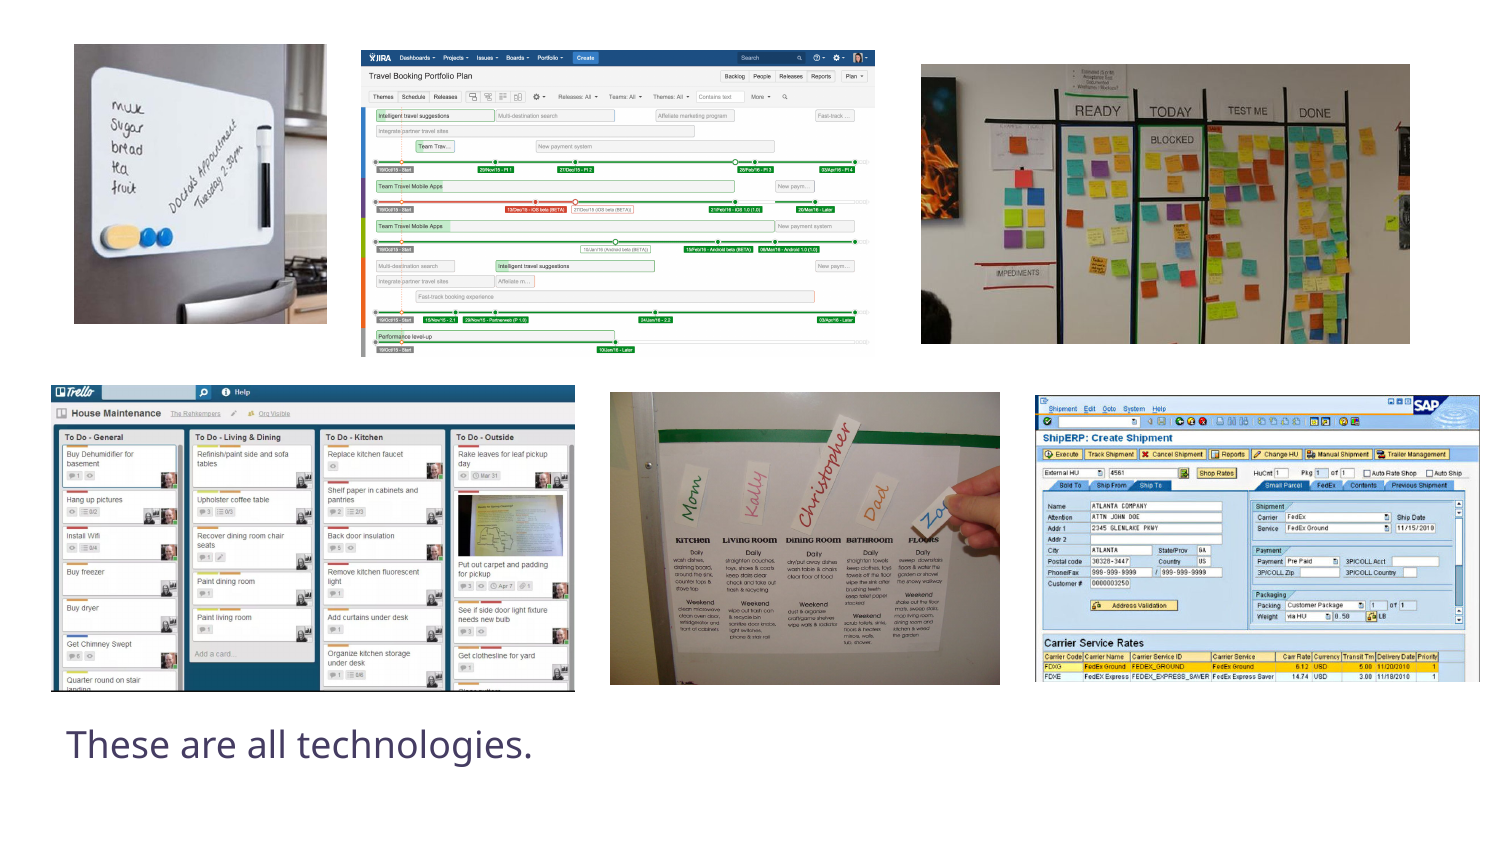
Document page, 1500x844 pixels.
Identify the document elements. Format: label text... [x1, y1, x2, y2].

picture [361, 50, 875, 357]
picture [921, 64, 1410, 344]
picture [1035, 395, 1480, 682]
picture [51, 385, 575, 692]
picture [610, 392, 1000, 685]
list These are all technologies. [51, 694, 1036, 794]
picture [74, 44, 327, 324]
